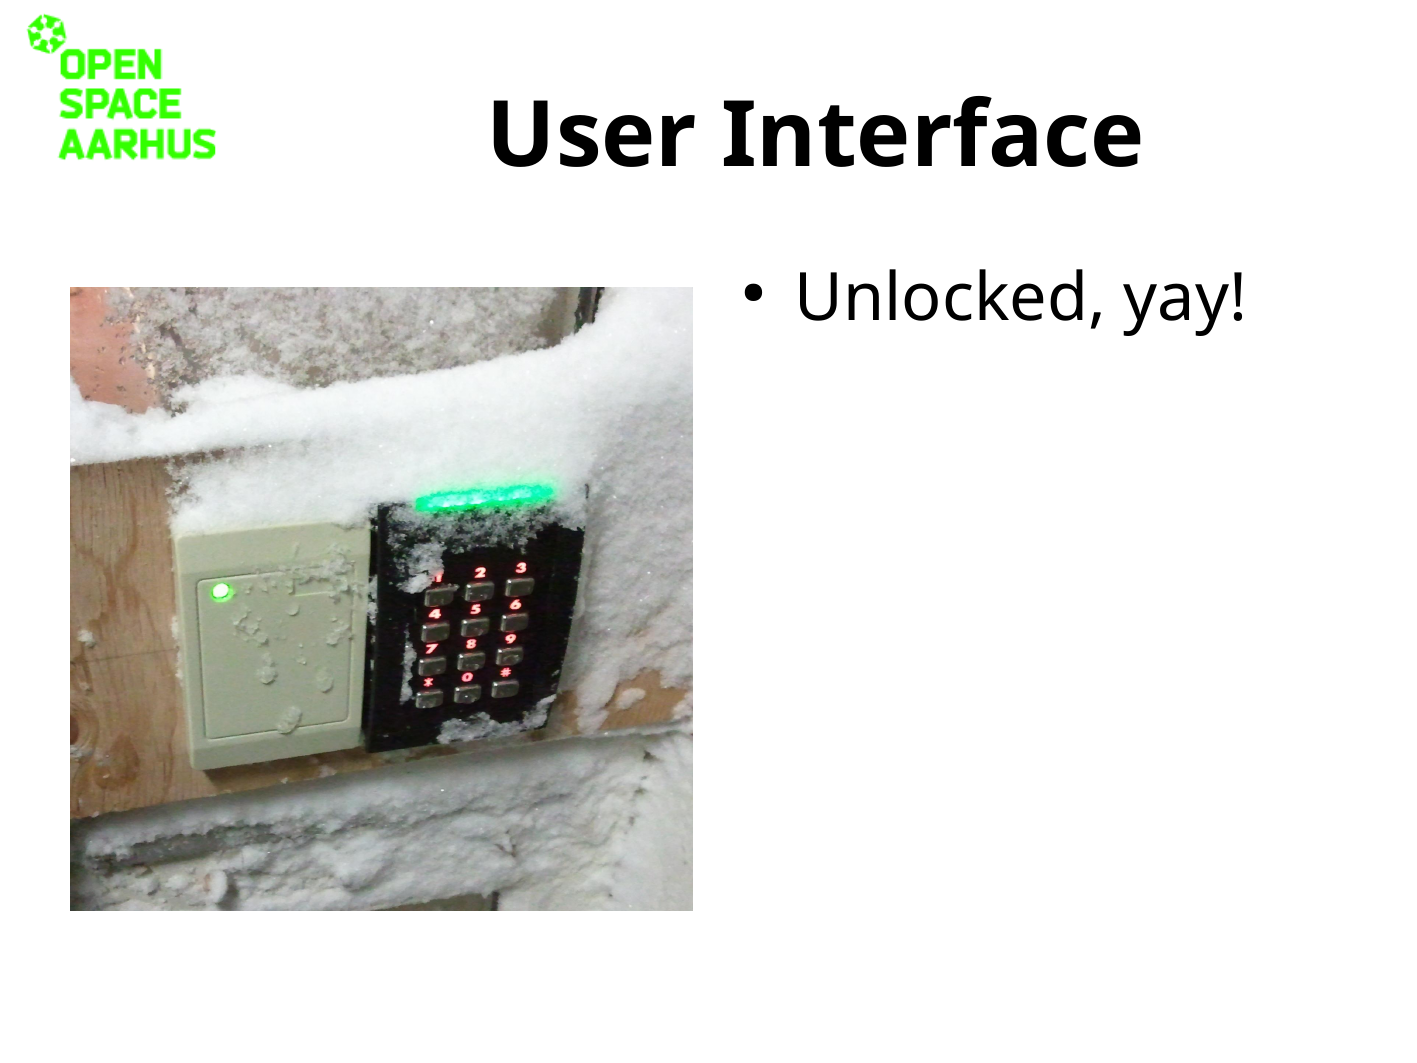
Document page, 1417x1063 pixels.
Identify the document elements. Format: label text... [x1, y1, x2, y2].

title User Interface [286, 49, 1346, 213]
list Unlocked, yay! [724, 248, 1347, 950]
picture [0, 0, 344, 188]
picture [70, 287, 693, 911]
